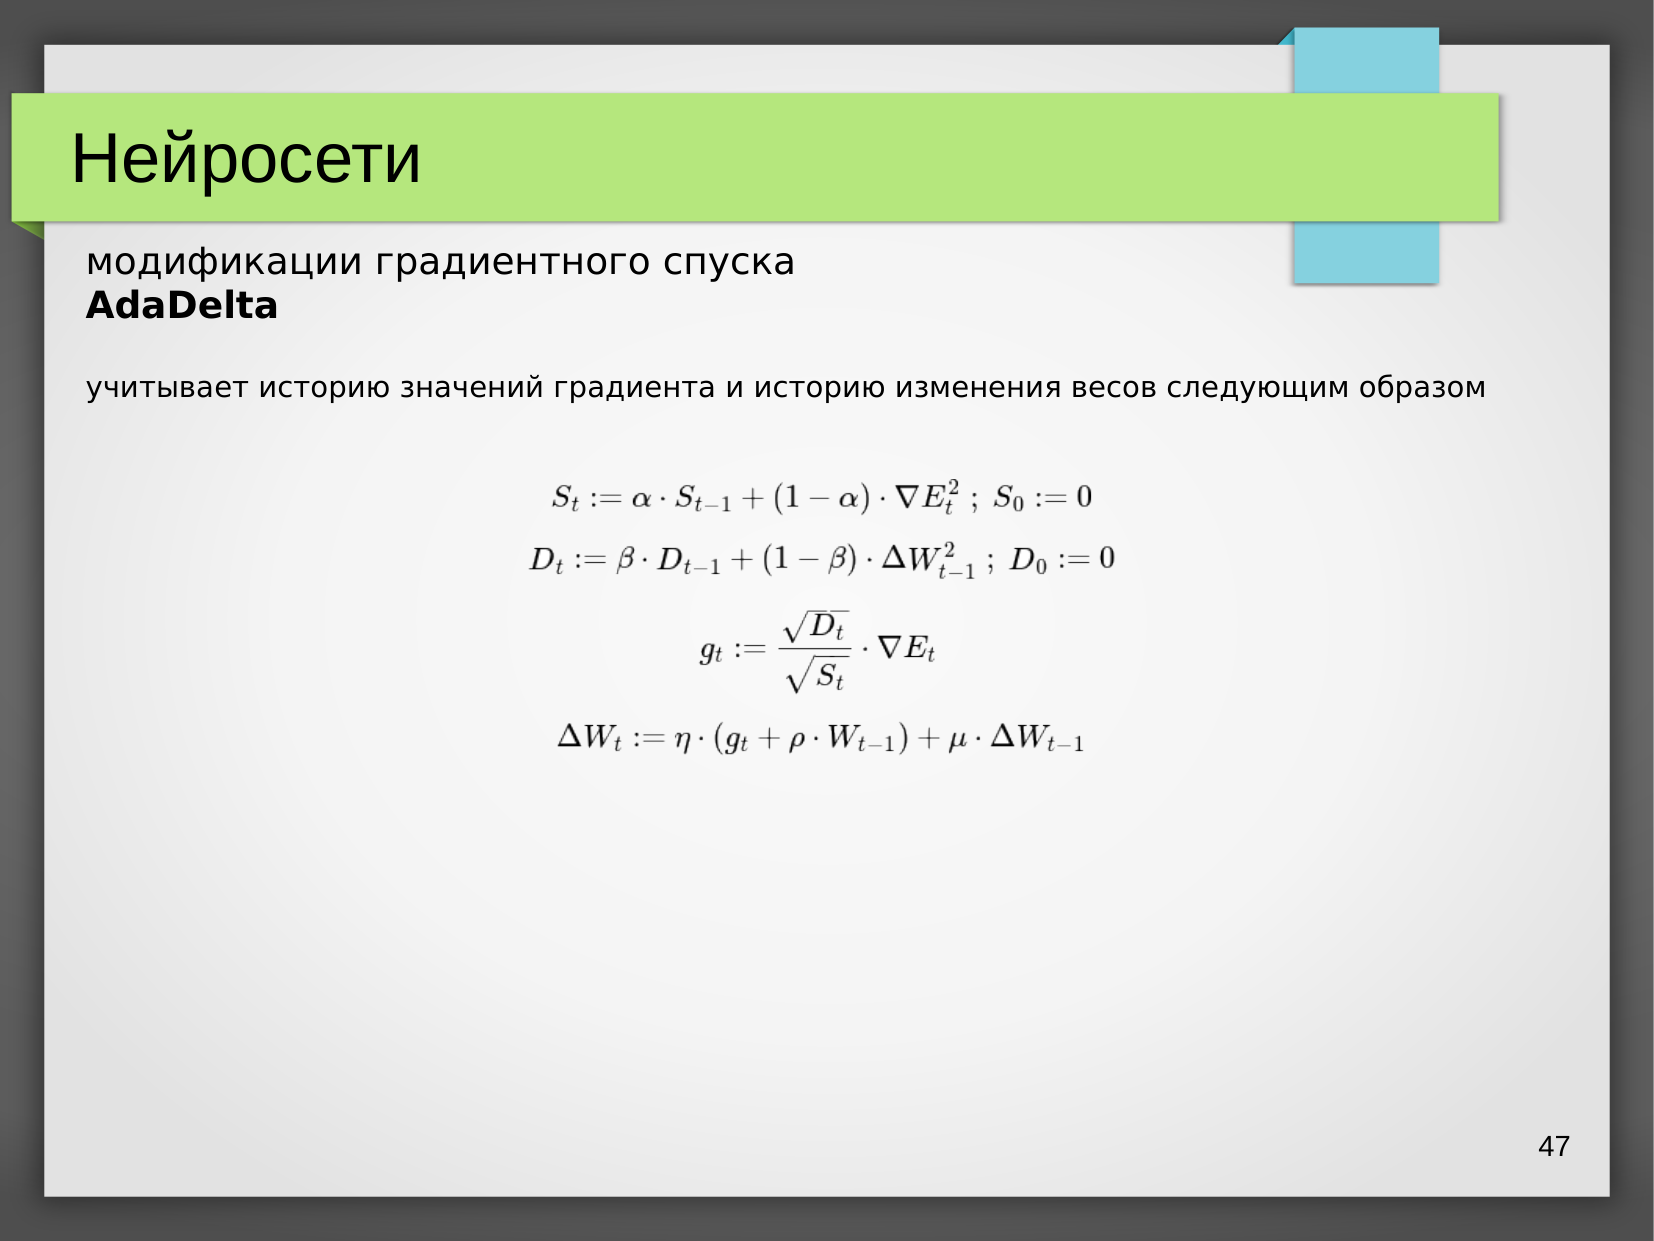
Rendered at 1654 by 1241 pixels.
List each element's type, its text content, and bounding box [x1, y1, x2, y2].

picture [0, 0, 1654, 1241]
text_box модификации градиентного спуска AdaDelta учитывает историю значений градиента и историю изменения весов следующим образом [70, 232, 1512, 447]
title Нейросети [70, 118, 1205, 199]
